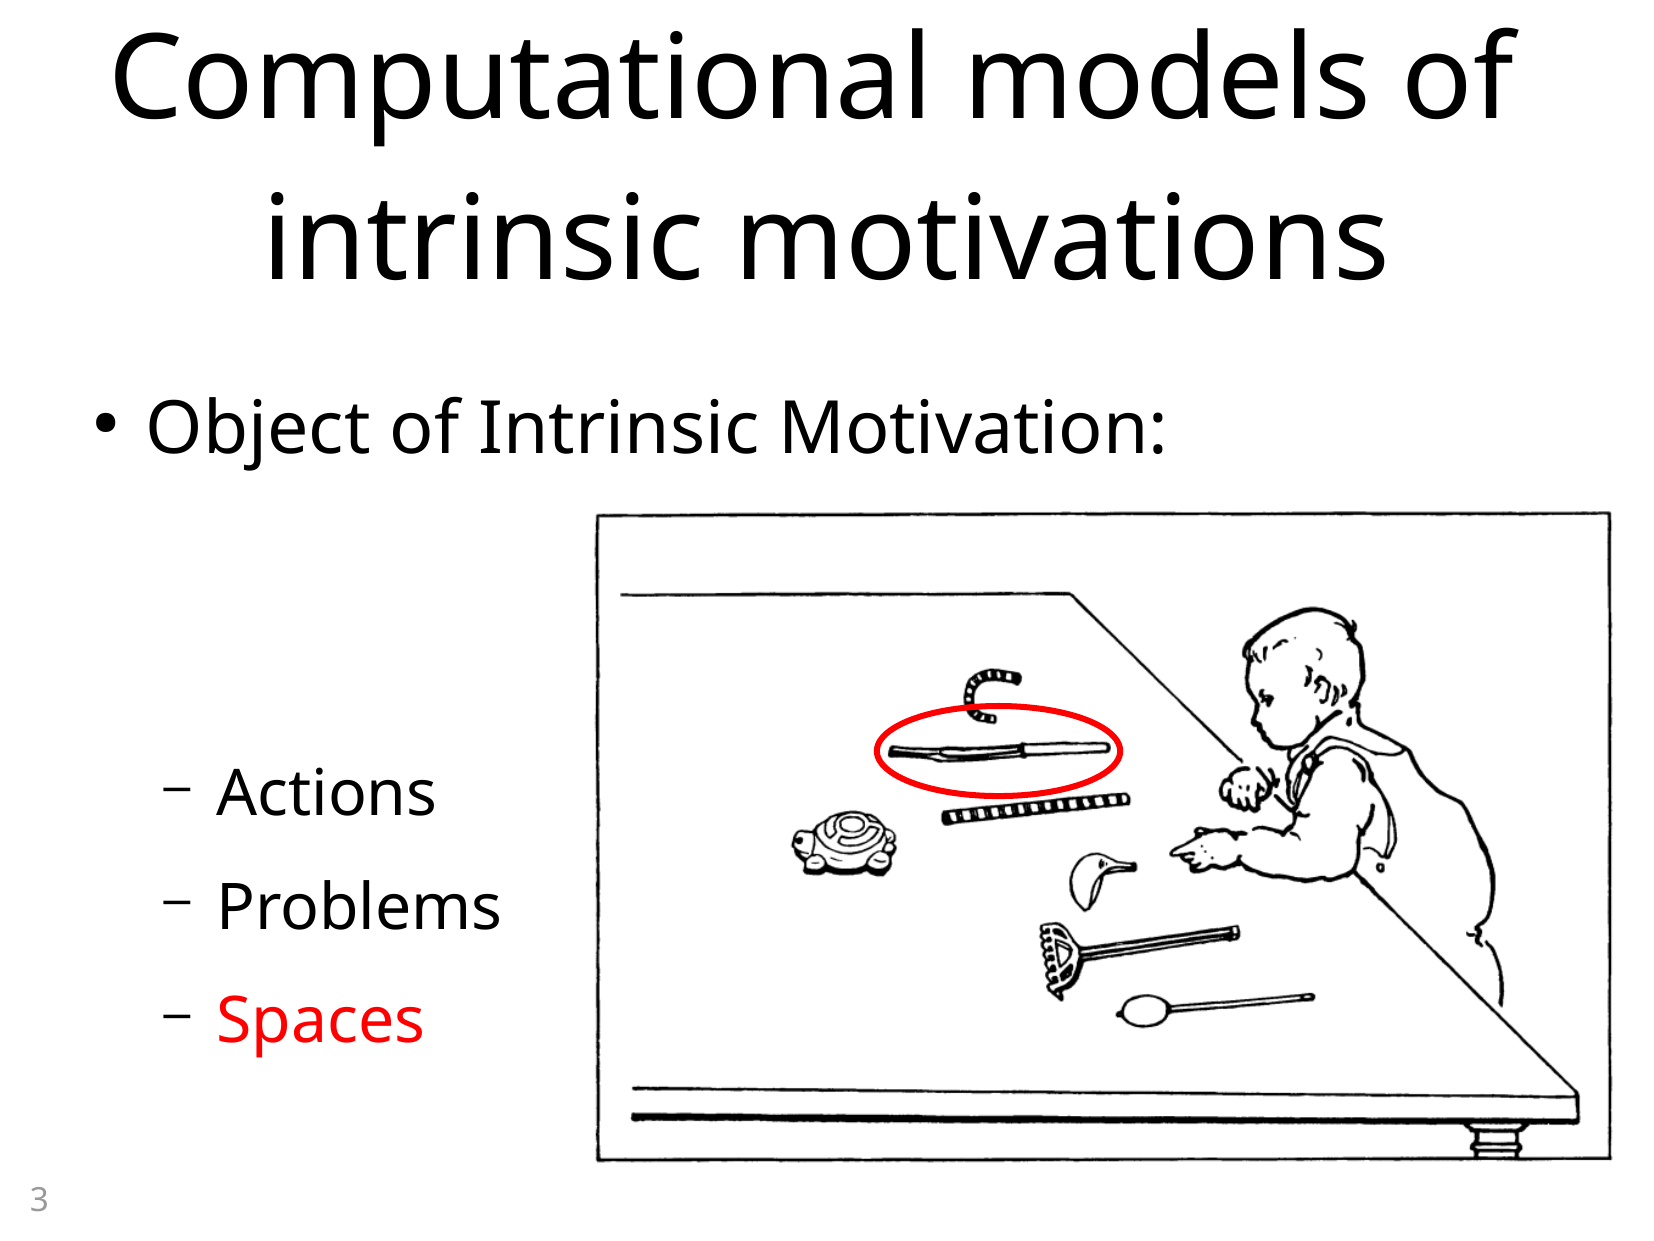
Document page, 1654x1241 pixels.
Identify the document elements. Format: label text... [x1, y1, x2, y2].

title 3 [3, 1168, 76, 1231]
title Computational models of intrinsic motivations [82, 34, 1571, 272]
list Object of Intrinsic Motivation: Actions Problems Spaces [75, 375, 1654, 1095]
picture [585, 1095, 1621, 1165]
